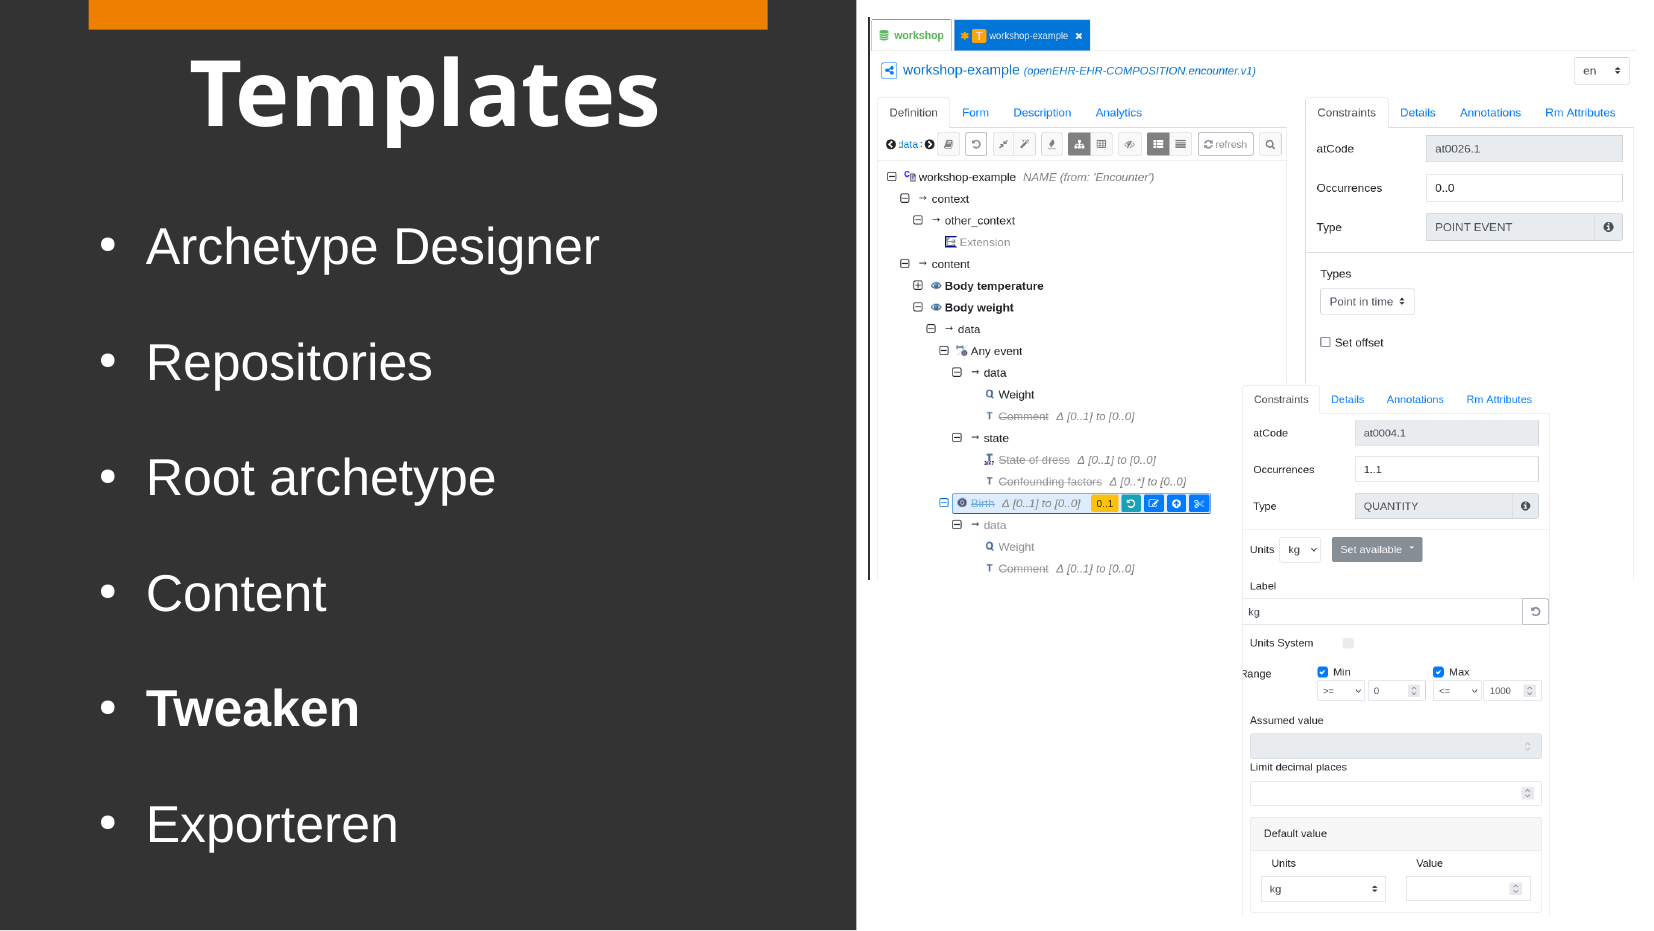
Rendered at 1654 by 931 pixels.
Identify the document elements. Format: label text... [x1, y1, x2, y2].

text_box [0, 0, 857, 931]
title Templates [82, 13, 768, 169]
list Archetype Designer Repositories Root archetype Content Tweaken Exporteren [82, 217, 768, 857]
picture [868, 17, 1637, 916]
